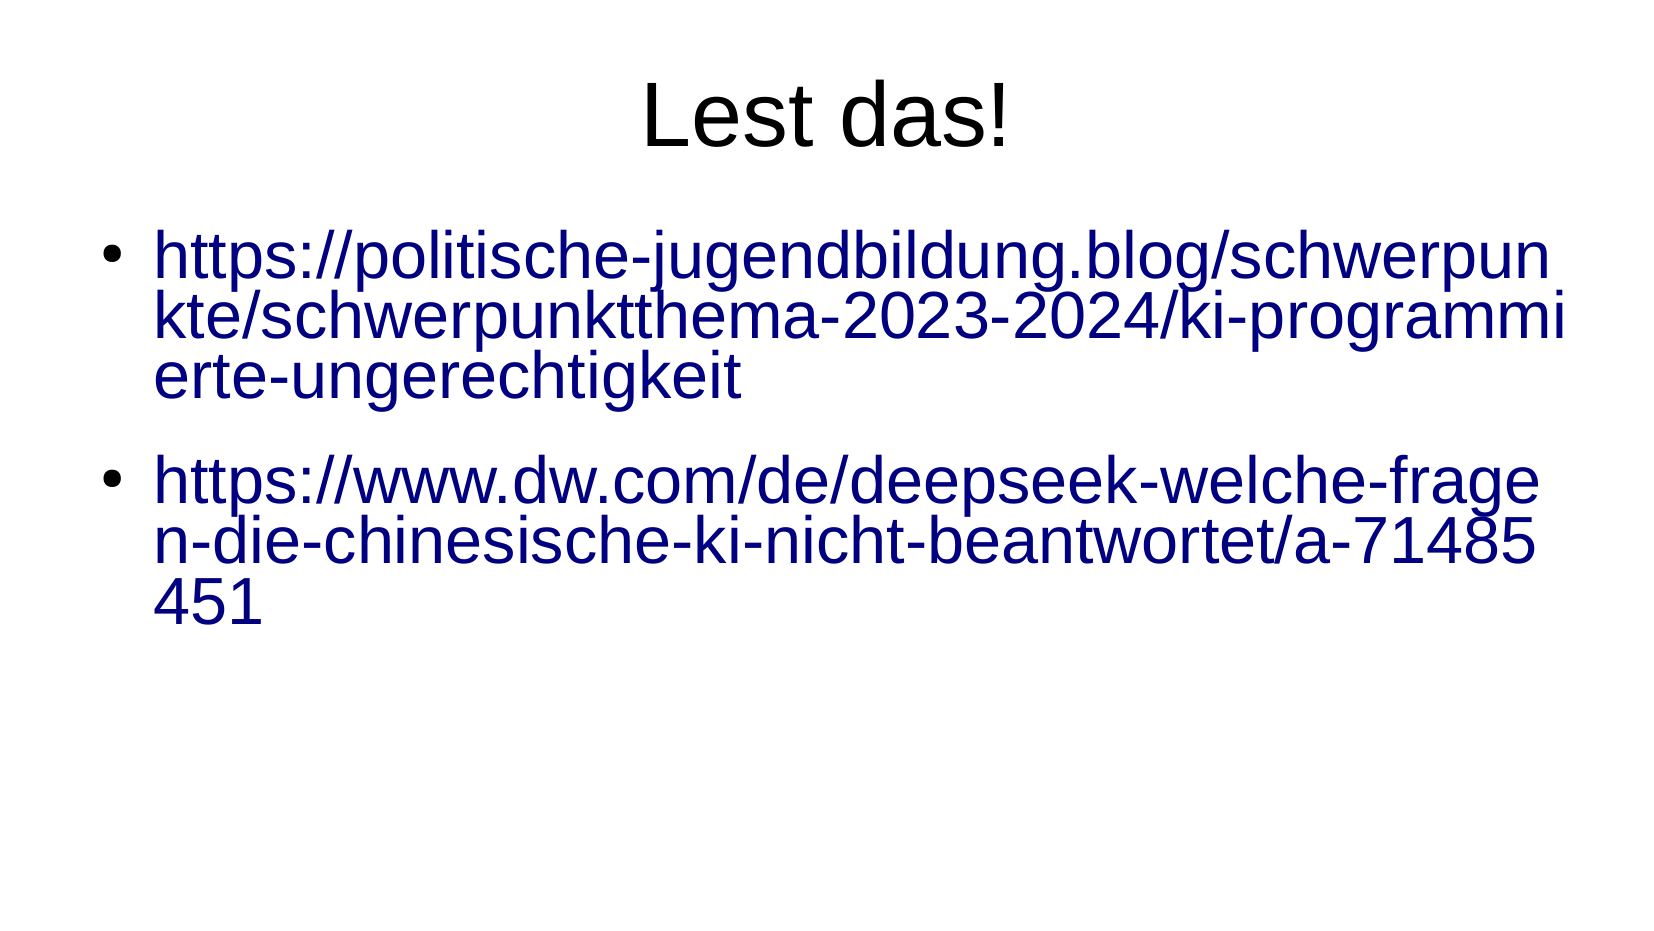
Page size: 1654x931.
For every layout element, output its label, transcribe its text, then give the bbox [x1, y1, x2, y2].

list https://politische-jugendbildung.blog/schwerpunkte/schwerpunktthema-2023-2024/ki-programmierte-ungerechtigkeit https://www.dw.com/de/deepseek-welche-fragen-die-chinesische-ki-nicht-beantwortet/a-71485451 [82, 217, 1571, 758]
title Lest das! [82, 37, 1571, 193]
